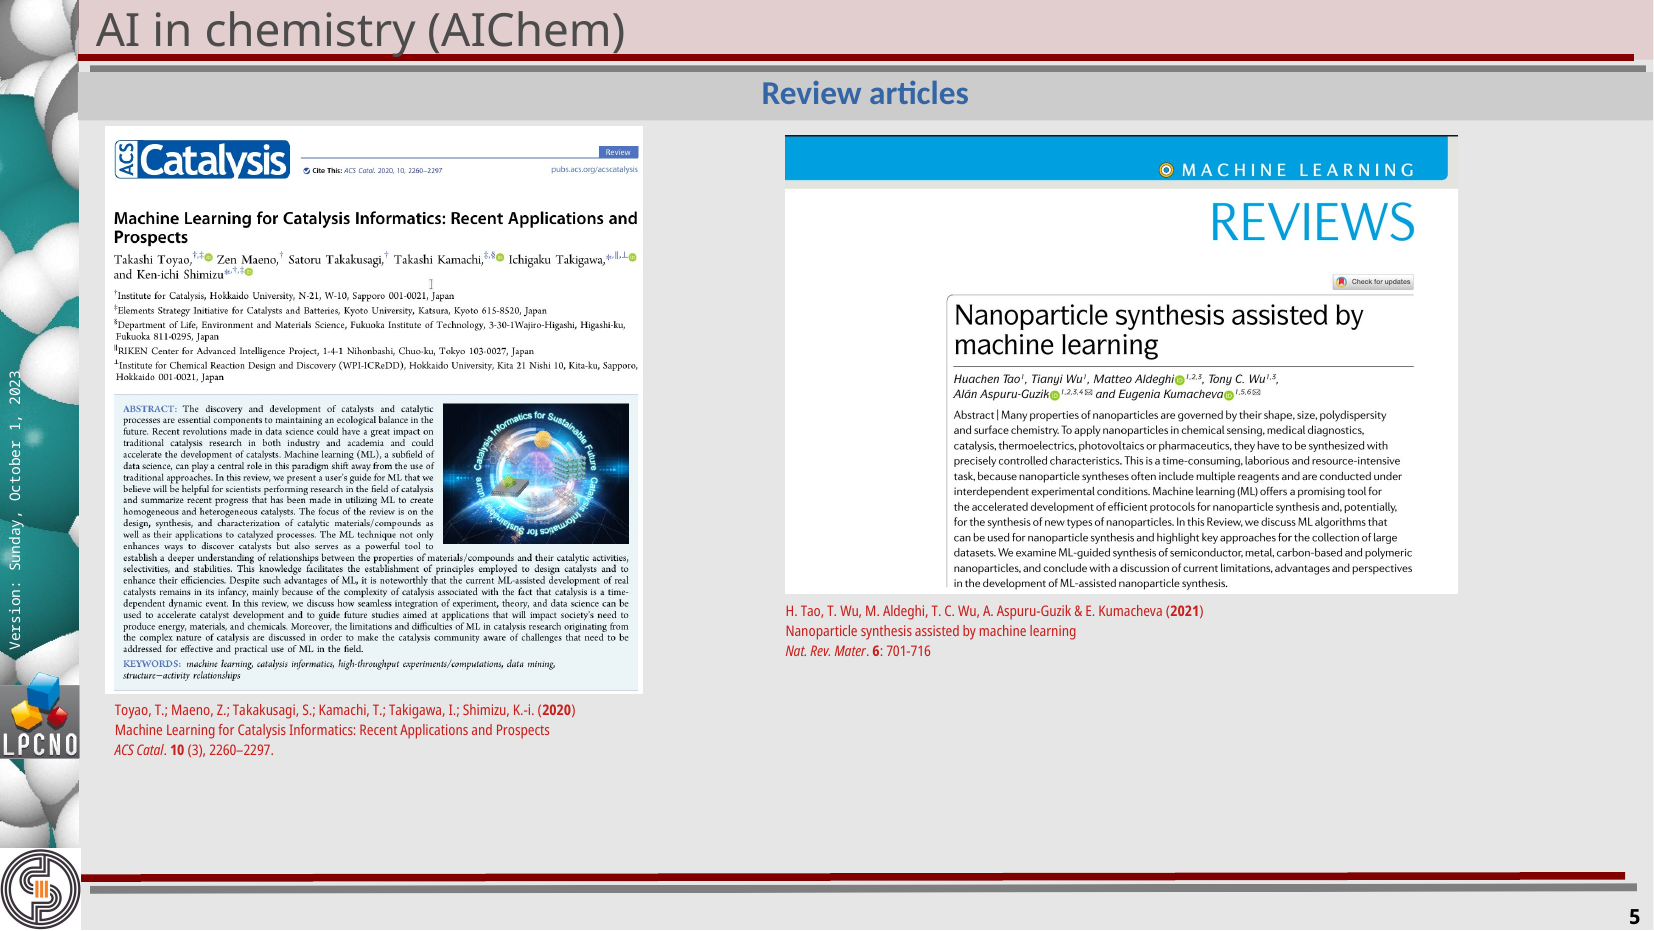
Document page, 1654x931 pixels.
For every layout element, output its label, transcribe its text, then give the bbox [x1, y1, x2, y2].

picture [785, 135, 1458, 594]
picture [1159, 163, 1173, 177]
picture [1331, 164, 1337, 175]
picture [0, 0, 81, 930]
picture [1345, 164, 1351, 175]
picture [1301, 164, 1307, 176]
picture [1262, 164, 1266, 175]
picture [105, 126, 643, 694]
title AI in chemistry (AIChem) [78, 0, 1654, 58]
picture [1266, 165, 1271, 175]
picture [1386, 164, 1390, 175]
picture [1183, 164, 1195, 175]
picture [1235, 164, 1244, 175]
text_box Review articles [77, 72, 1653, 121]
text_box Toyao, T.; Maeno, Z.; Takakusagi, S.; Kamachi, T.; Takigawa, I.; Shimizu, K.-i. (2020) Machine Learning for Catalysis Informatics: Recent Applications and Prospects ACS Catal. 10 (3), 2260–2297. [115, 700, 638, 782]
picture [1278, 164, 1285, 176]
picture [1314, 164, 1320, 176]
picture [1205, 164, 1211, 175]
text_box H. Tao, T. Wu, M. Aldeghi, T. C. Wu, A. Aspuru-Guzik & E. Kumacheva (2021) Nanoparticle synthesis assisted by machine learning Nat. Rev. Mater. 6: 701-716 [770, 593, 1256, 668]
